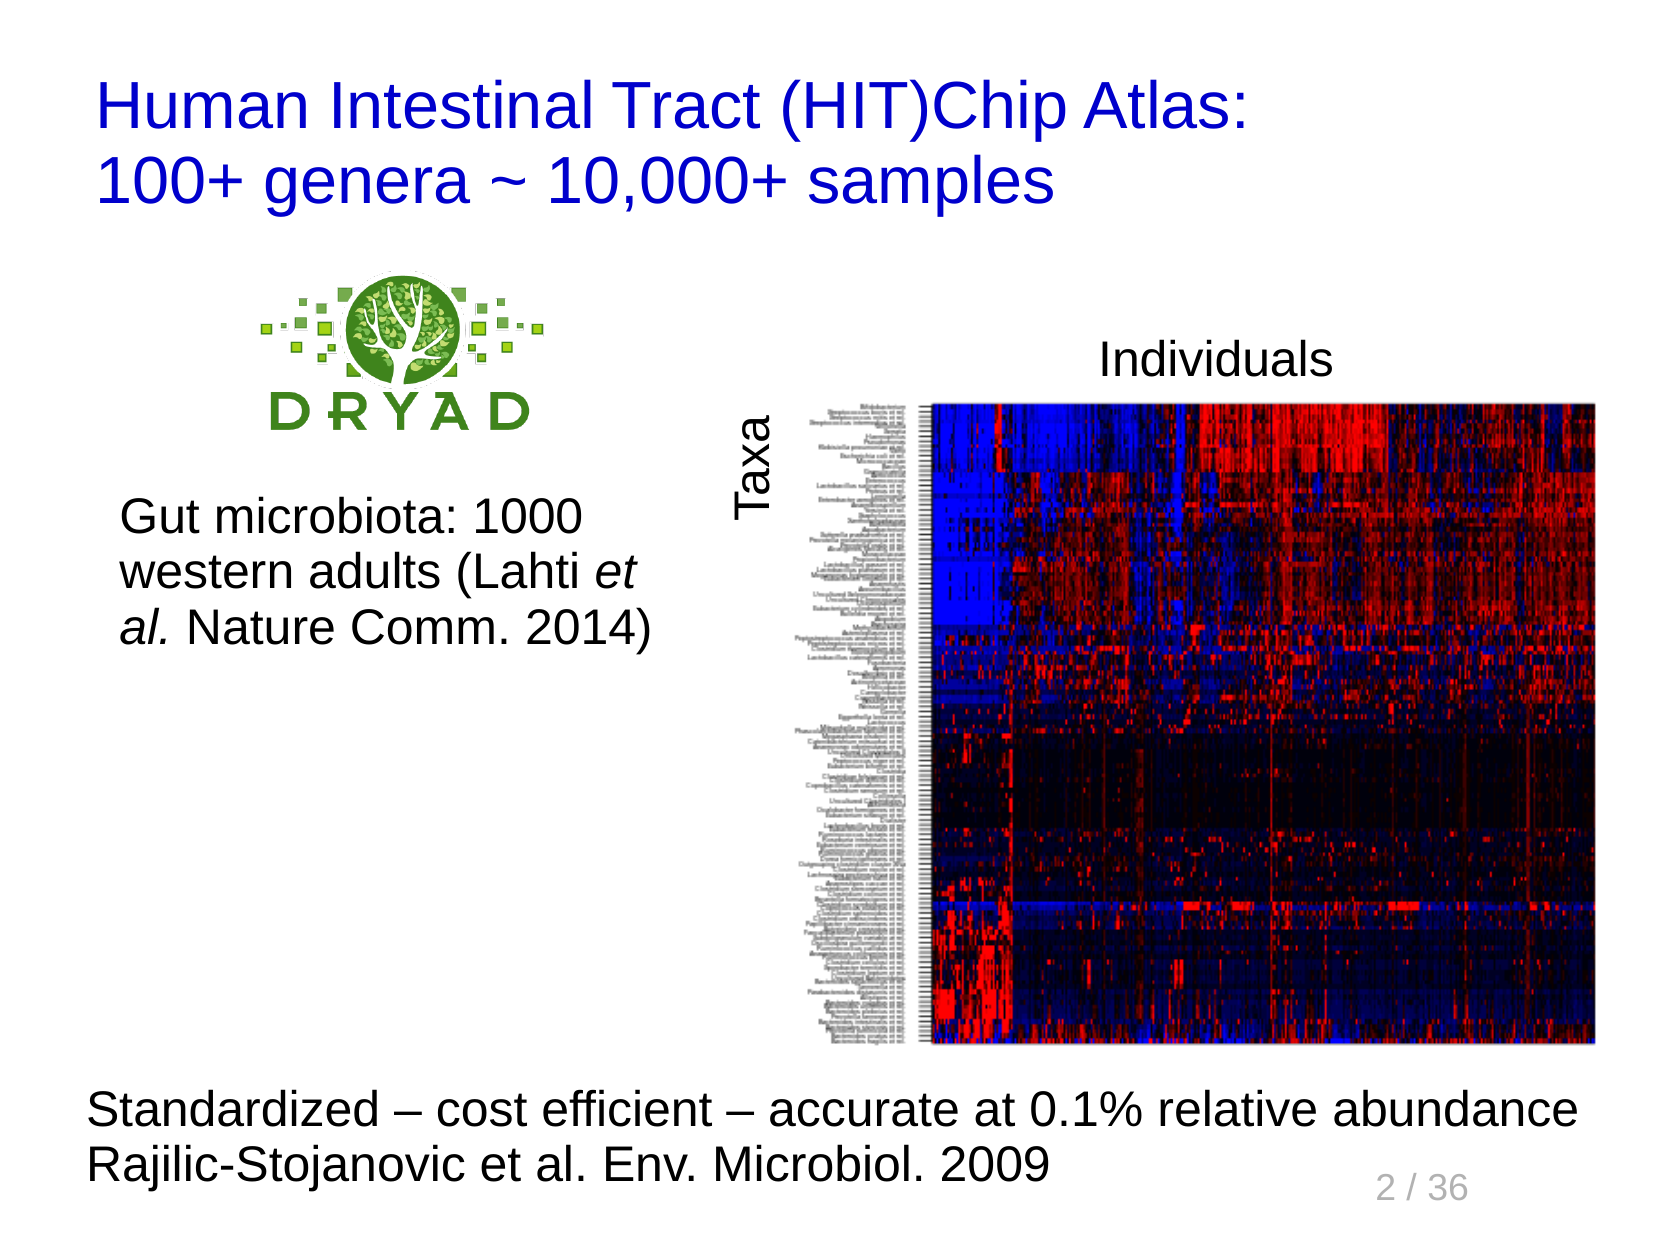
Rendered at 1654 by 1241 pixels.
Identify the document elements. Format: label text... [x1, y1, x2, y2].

text_box Taxa [716, 375, 845, 537]
picture [750, 329, 1621, 1159]
text_box Gut microbiota: 1000 western adults (Lahti et al. Nature Comm. 2014) [104, 480, 705, 669]
text_box Standardized – cost efficient – accurate at 0.1% relative abundance Rajilic-Stojanovic et al. Env. Microbiol. 2009 [71, 1073, 1601, 1218]
text_box <number> / 36 [1360, 1159, 1654, 1220]
text_box Human Intestinal Tract (HIT)Chip Atlas: 100+ genera ~ 10,000+ samples [80, 60, 1558, 244]
picture [225, 261, 556, 437]
text_box Individuals [1083, 323, 1480, 395]
